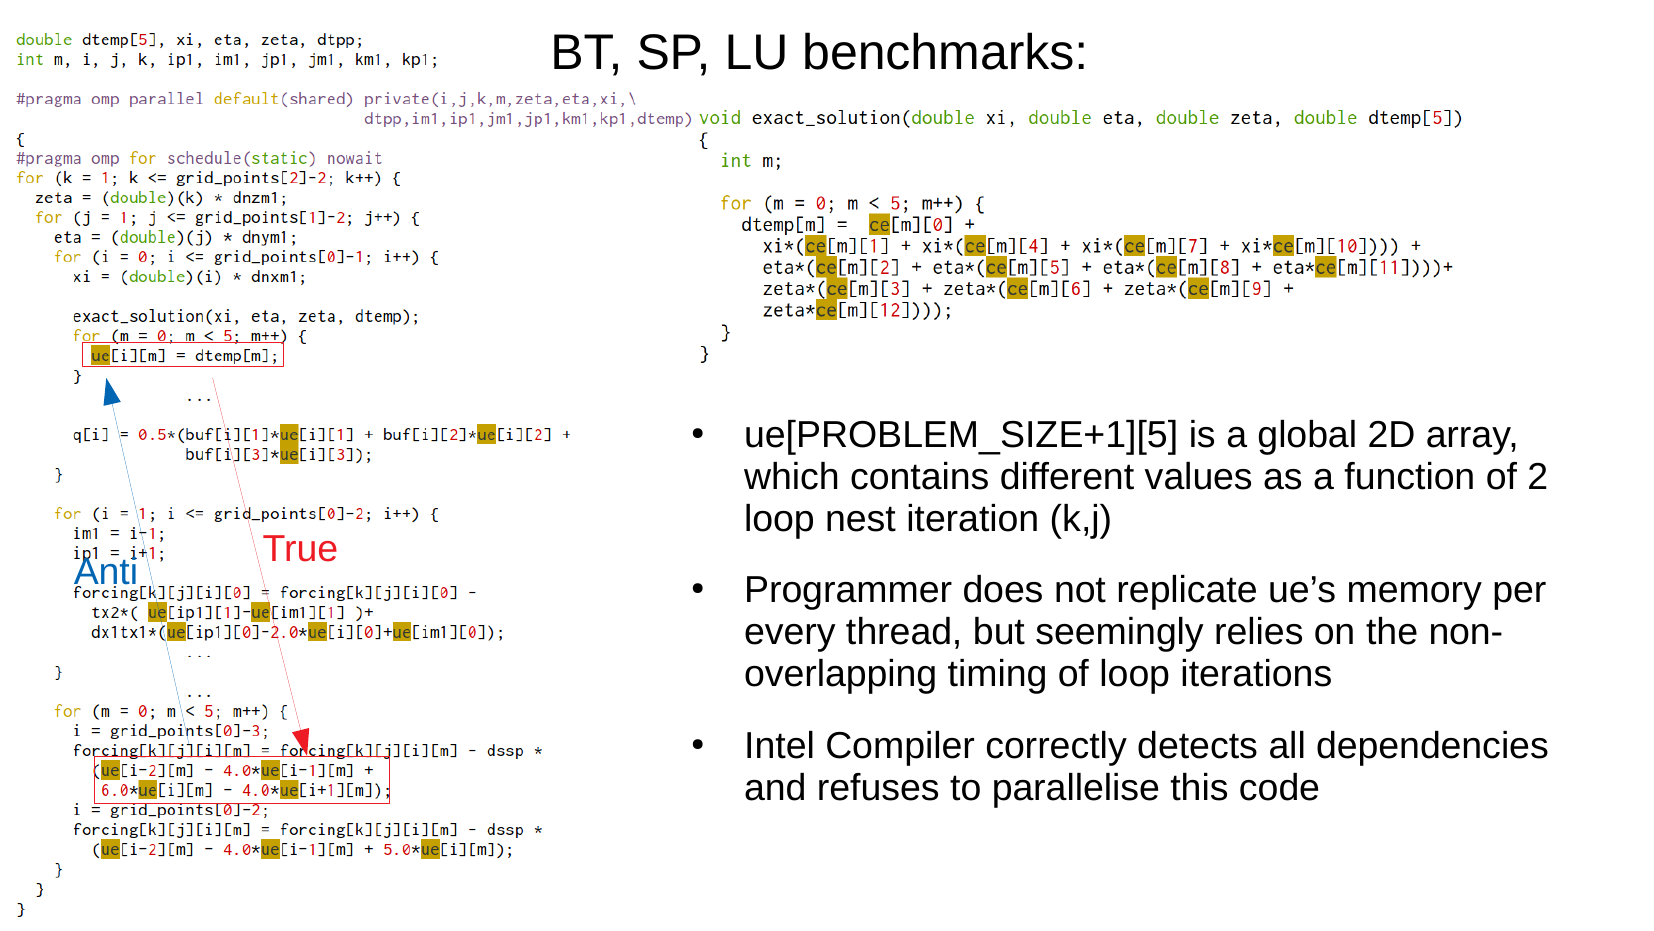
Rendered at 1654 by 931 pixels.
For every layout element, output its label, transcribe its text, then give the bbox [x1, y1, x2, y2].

title BT, SP, LU benchmarks: [0, 1, 1654, 104]
text_box Anti [59, 543, 166, 603]
list ue[PROBLEM_SIZE+1][5] is a global 2D array, which contains different values as a function of 2 loop nest iteration (k,j) Programmer does not replicate ue’s memory per every thread, but seemingly relies on the non-overlapping timing of loop iterations Intel Compiler correctly detects all dependencies and refuses to parallelise this code [673, 413, 1619, 910]
picture [11, 104, 1465, 925]
text_box True [248, 519, 355, 579]
